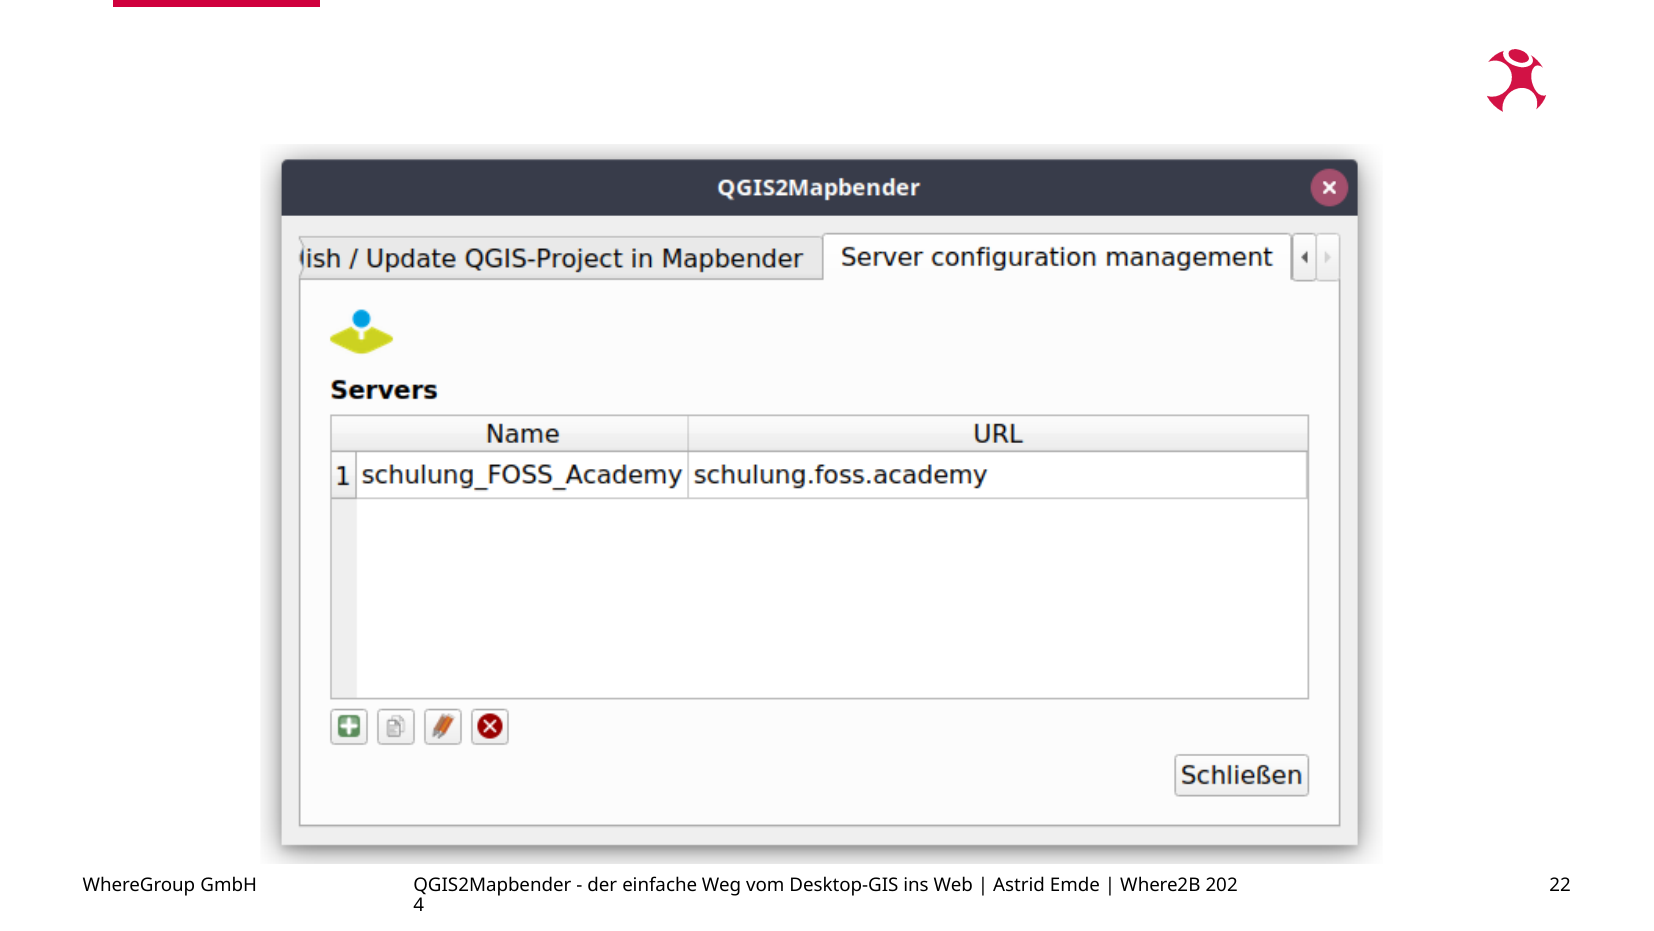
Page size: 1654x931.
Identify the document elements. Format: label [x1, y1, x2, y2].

picture [260, 144, 1383, 864]
picture [1483, 49, 1554, 118]
